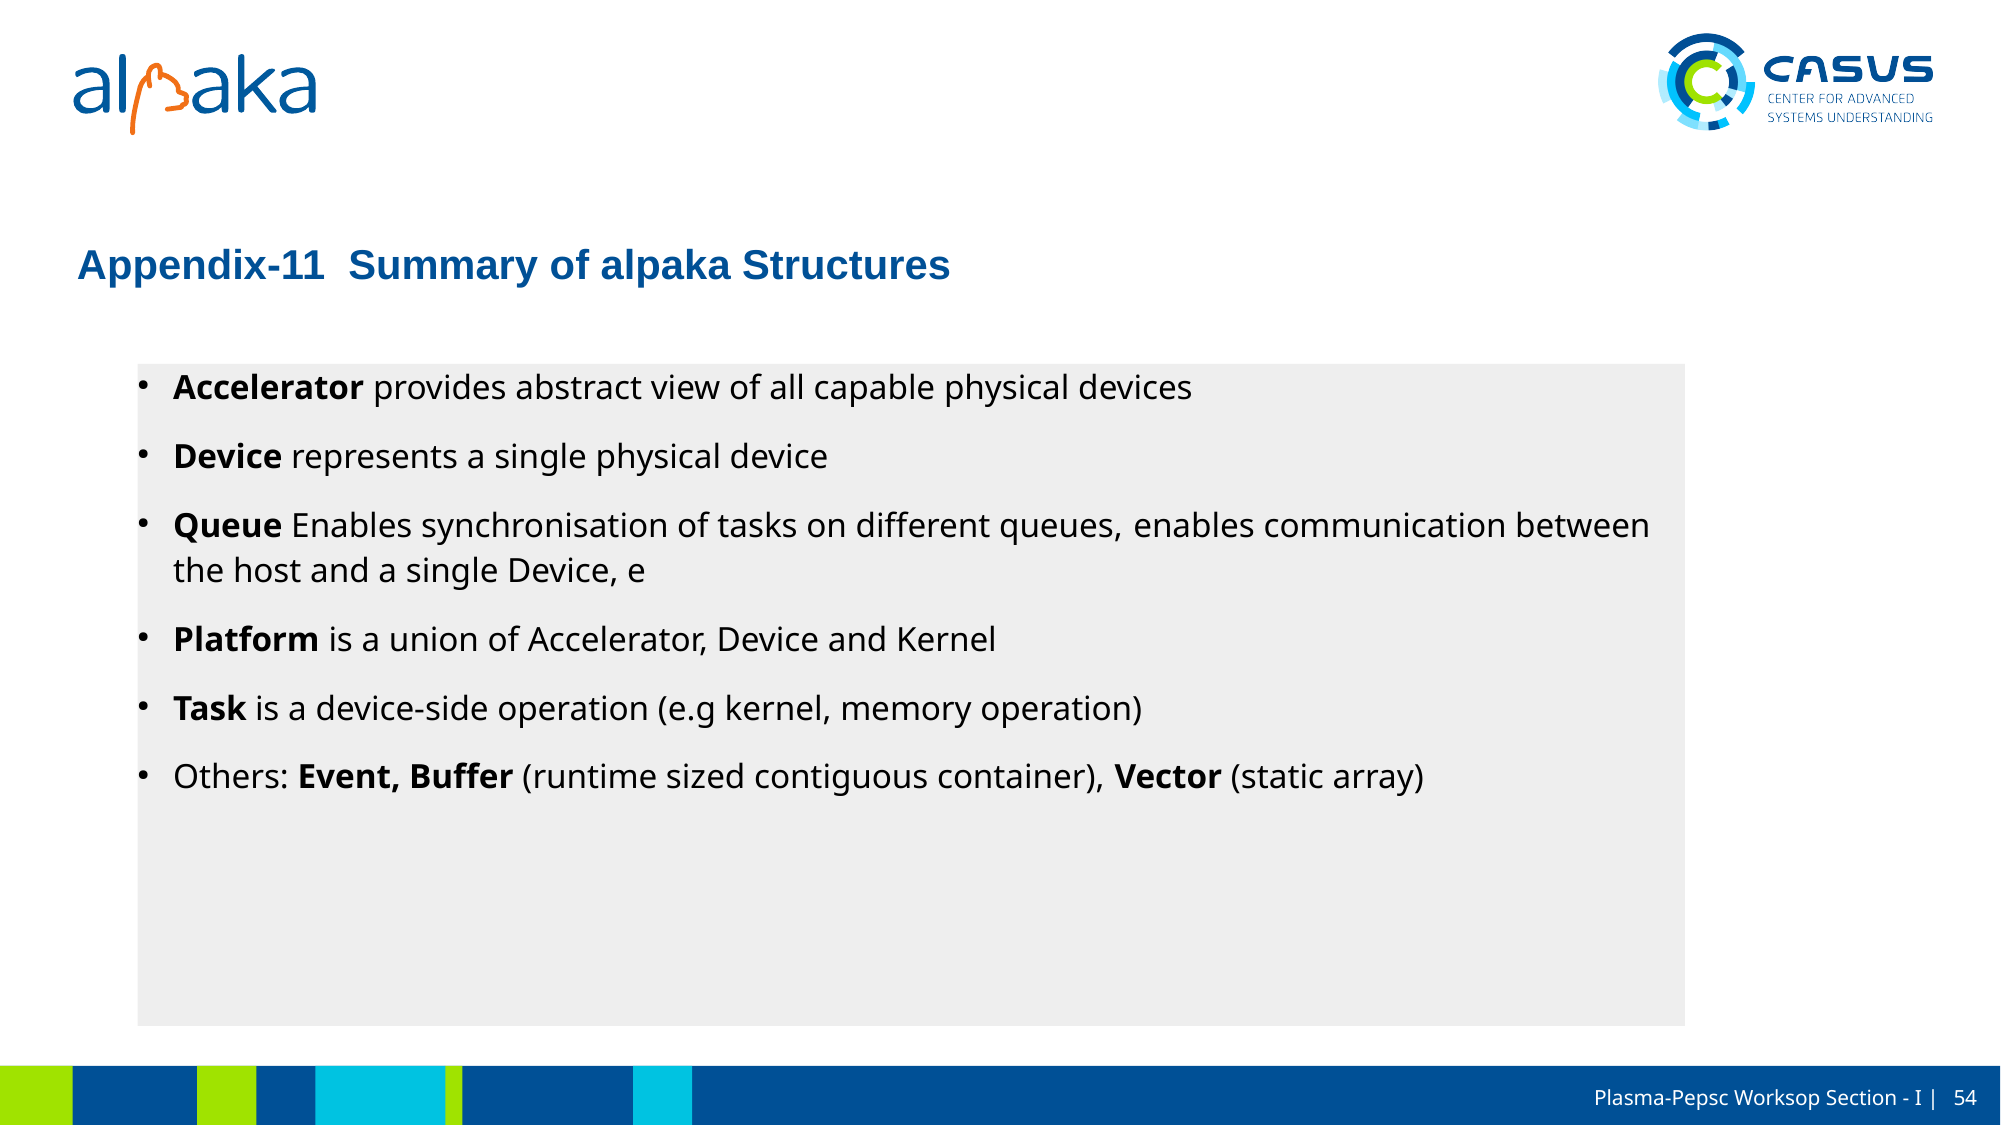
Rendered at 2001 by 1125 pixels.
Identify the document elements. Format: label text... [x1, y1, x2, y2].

picture [72, 53, 317, 136]
list Accelerator provides abstract view of all capable physical devices Device represents a single physical device Queue Enables synchronisation of tasks on different queues, enables communication between the host and a single Device, e Platform is a union of Accelerator, Device and Kernel Task is a device-side operation (e.g kernel, memory operation) Others: Event, Buffer (runtime sized contiguous container), Vector (static array) [137, 363, 1685, 1026]
text_box Appendix-11 Summary of alpaka Structures [62, 234, 1146, 331]
picture [1658, 33, 1933, 131]
